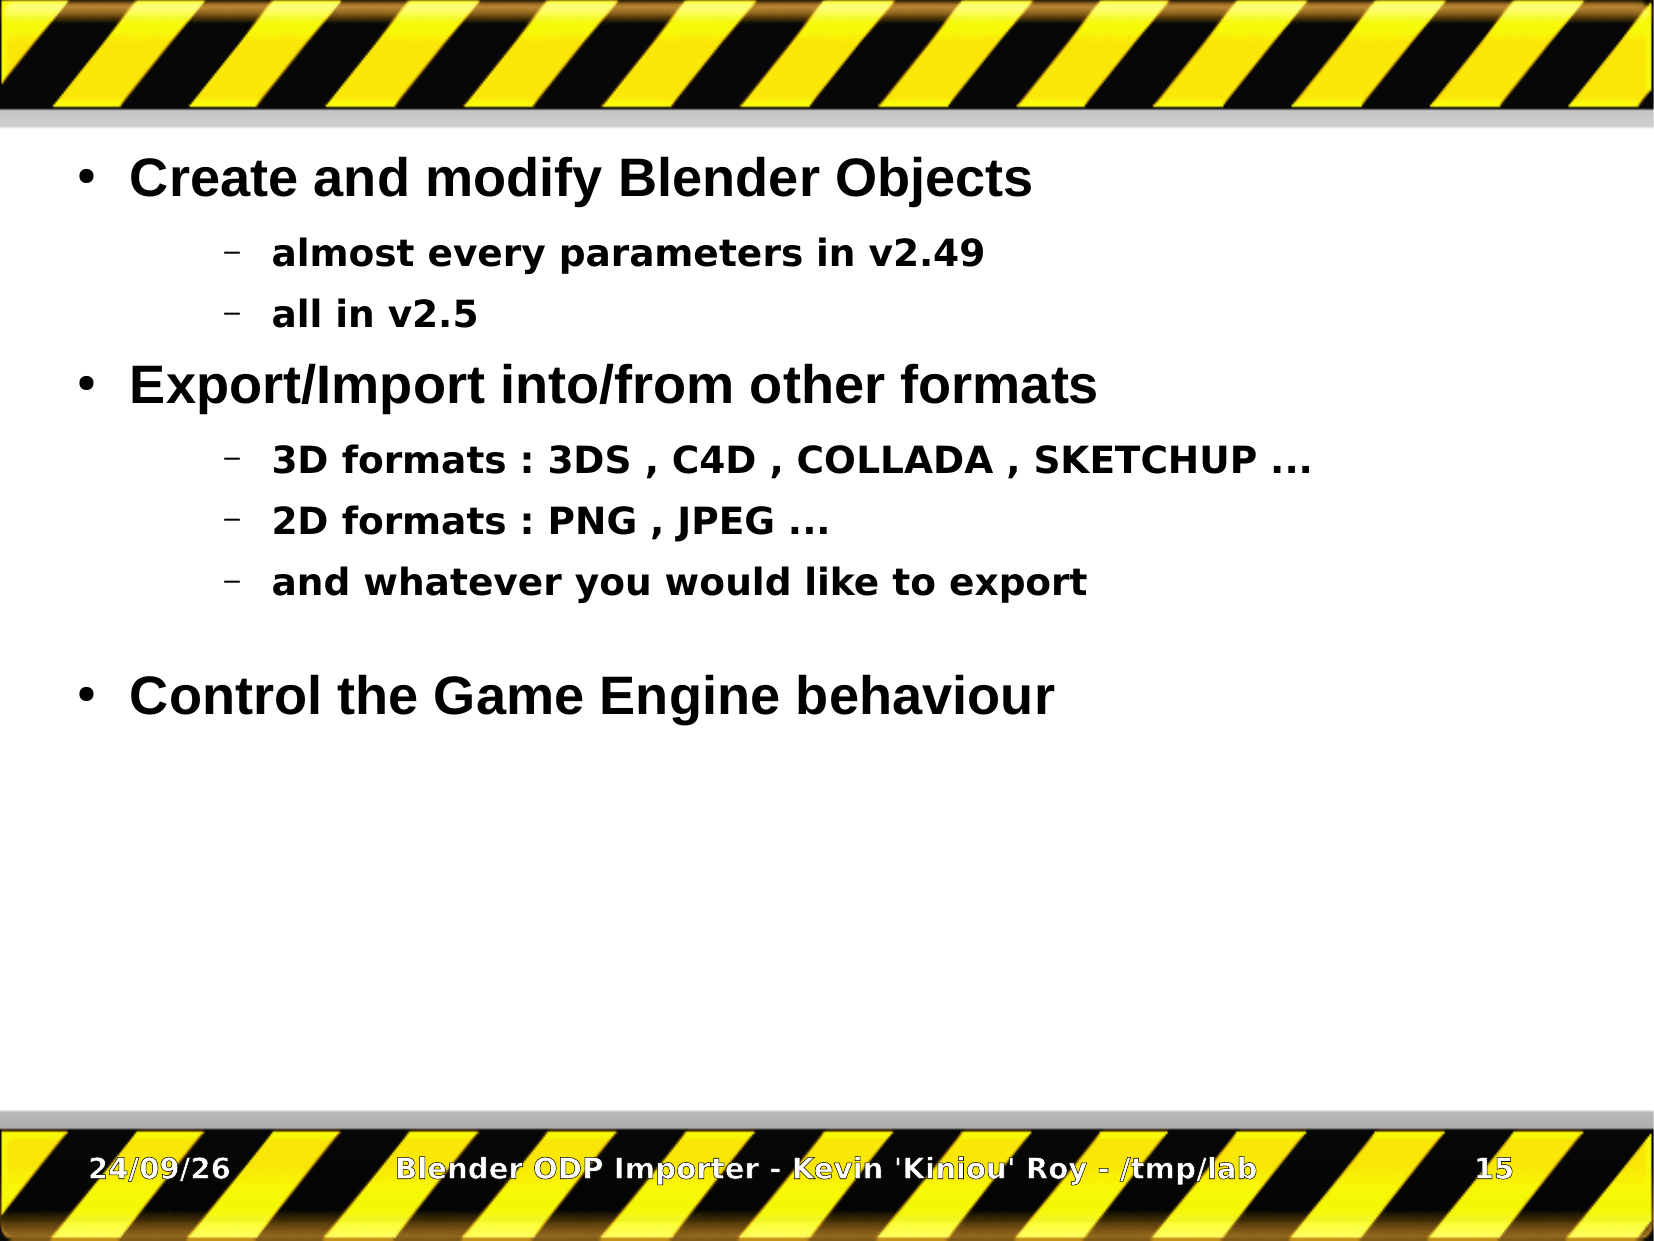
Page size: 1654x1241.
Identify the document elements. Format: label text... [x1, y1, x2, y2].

title Automate Blender with Python [73, 14, 1580, 102]
list Create and modify Blender Objects almost every parameters in v2.49 all in v2.5 Export/Import into/from other formats 3D formats : 3DS , C4D , COLLADA , SKETCHUP ... 2D formats : PNG , JPEG ... and whatever you would like to export Control the Game Engine behaviour [59, 147, 1595, 803]
picture [0, 0, 1654, 1241]
